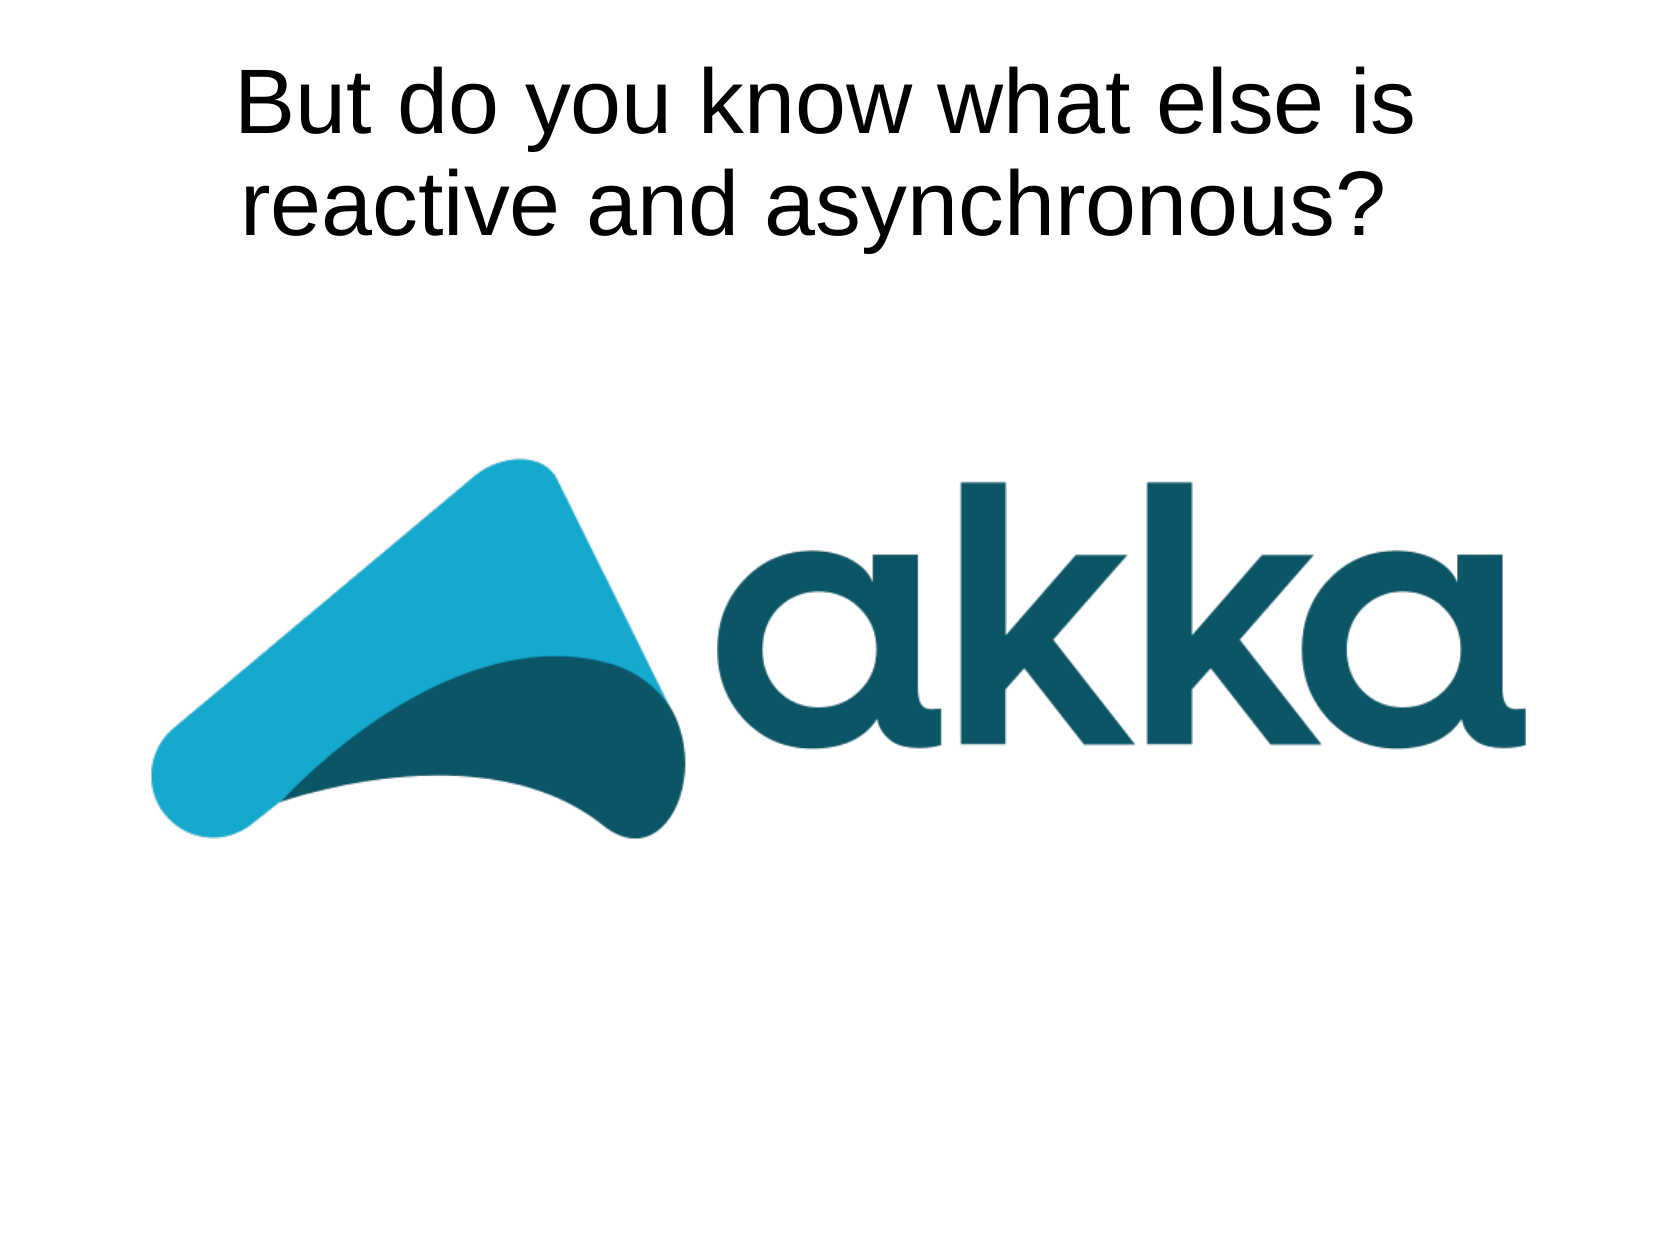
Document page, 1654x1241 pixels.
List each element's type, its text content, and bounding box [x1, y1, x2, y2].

picture [82, 344, 1571, 955]
title But do you know what else is reactive and asynchronous? [82, 49, 1571, 257]
